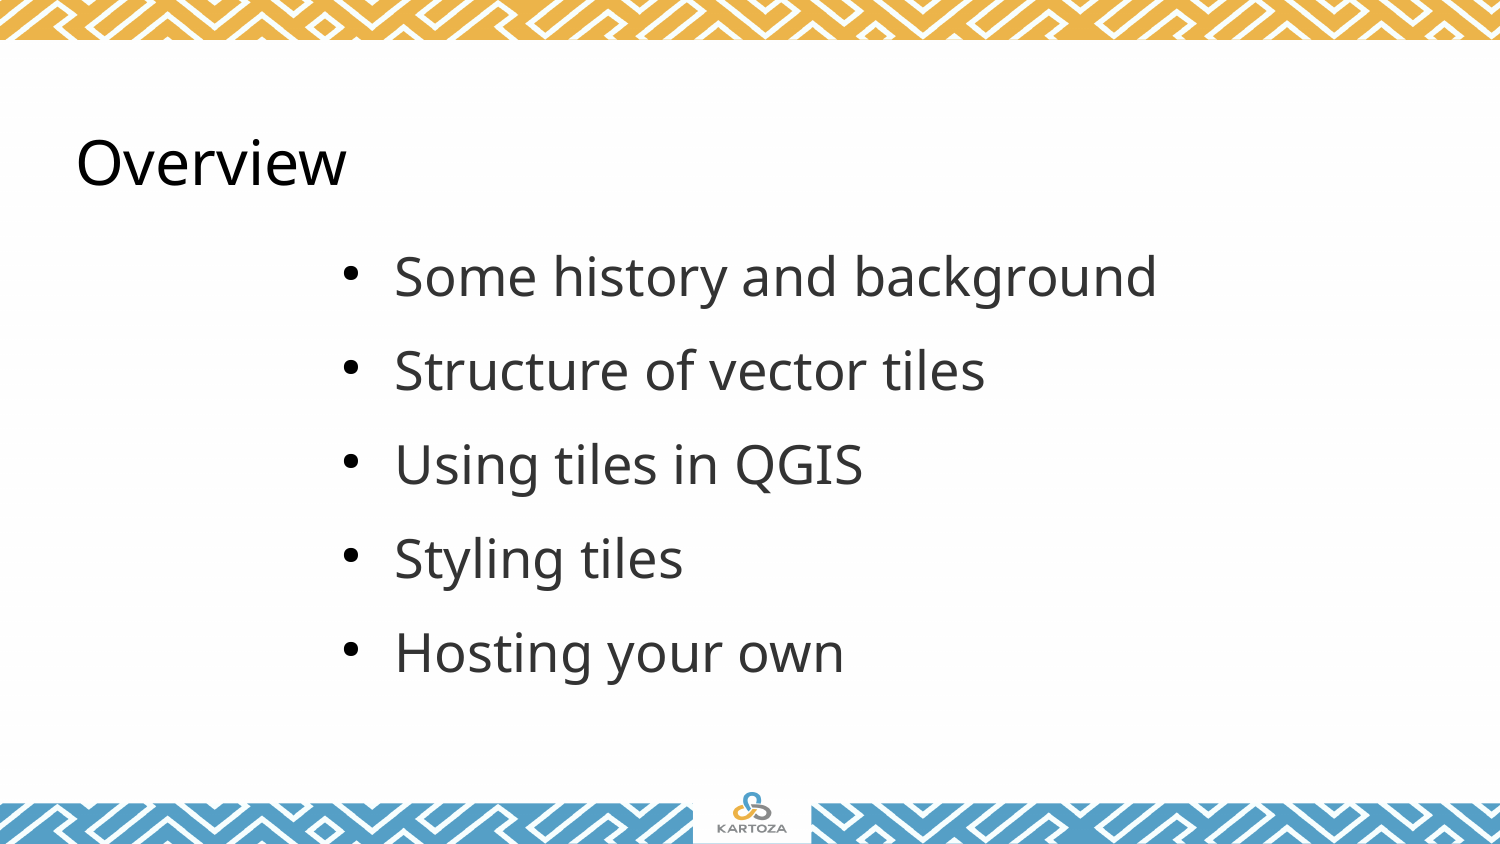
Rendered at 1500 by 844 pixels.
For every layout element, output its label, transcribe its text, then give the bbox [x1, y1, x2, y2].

picture [0, 0, 1500, 844]
title Overview [75, 80, 1425, 242]
list Some history and background Structure of vector tiles Using tiles in QGIS Styling tiles Hosting your own [323, 238, 1182, 680]
